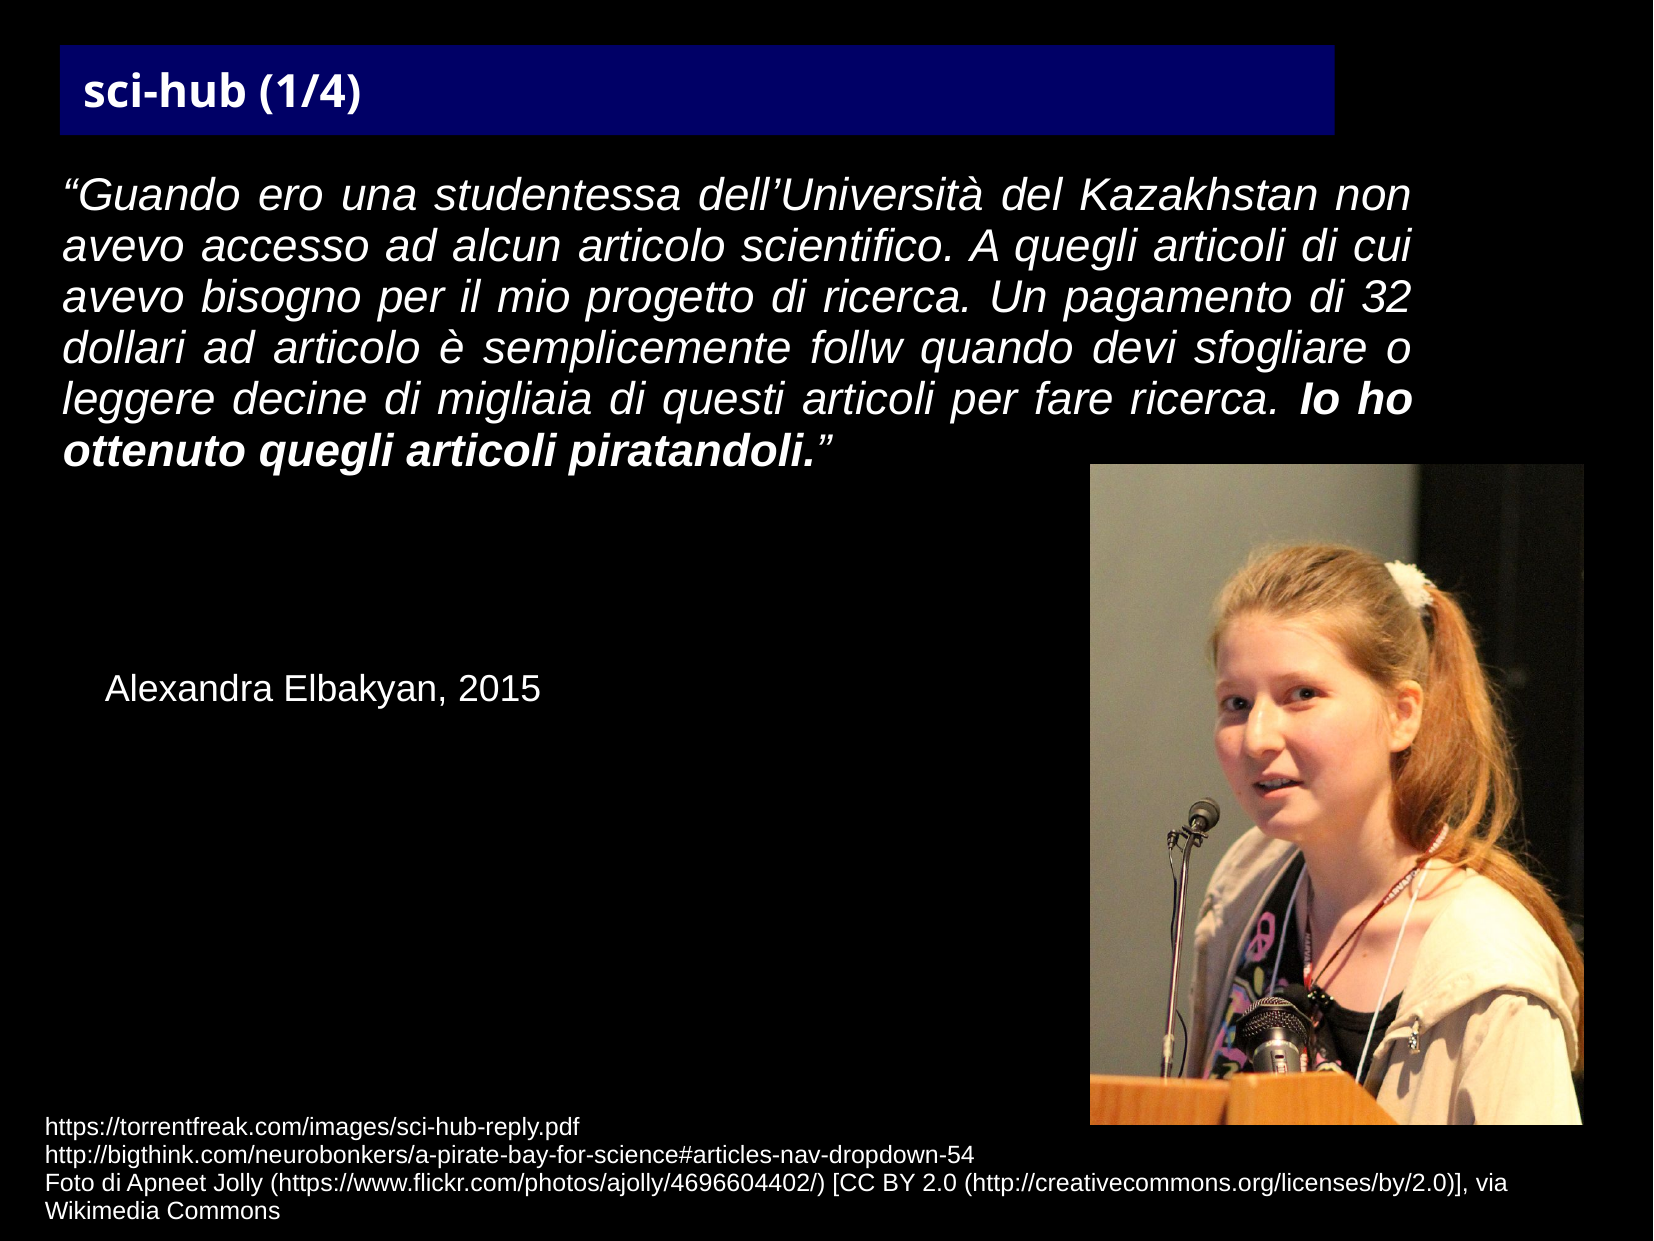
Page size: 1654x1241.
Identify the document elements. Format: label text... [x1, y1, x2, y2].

text_box “Guando ero una studentessa dell’Università del Kazakhstan non avevo accesso ad alcun articolo scientifico. A quegli articoli di cui avevo bisogno per il mio progetto di ricerca. Un pagamento di 32 dollari ad articolo è semplicemente follw quando devi sfogliare o leggere decine di migliaia di questi articoli per fare ricerca. Io ho ottenuto quegli articoli piratandoli.” [48, 161, 1429, 587]
text_box https://torrentfreak.com/images/sci-hub-reply.pdf http://bigthink.com/neurobonkers/a-pirate-bay-for-science#articles-nav-dropdown-54 Foto di Apneet Jolly (https://www.flickr.com/photos/ajolly/4696604402/) [CC BY 2.0 (http://creativecommons.org/licenses/by/2.0)], via Wikimedia Commons [30, 1105, 1606, 1241]
picture [1090, 464, 1584, 1105]
text_box Alexandra Elbakyan, 2015 [90, 660, 769, 801]
list sci-hub (1/4) [59, 45, 1335, 136]
